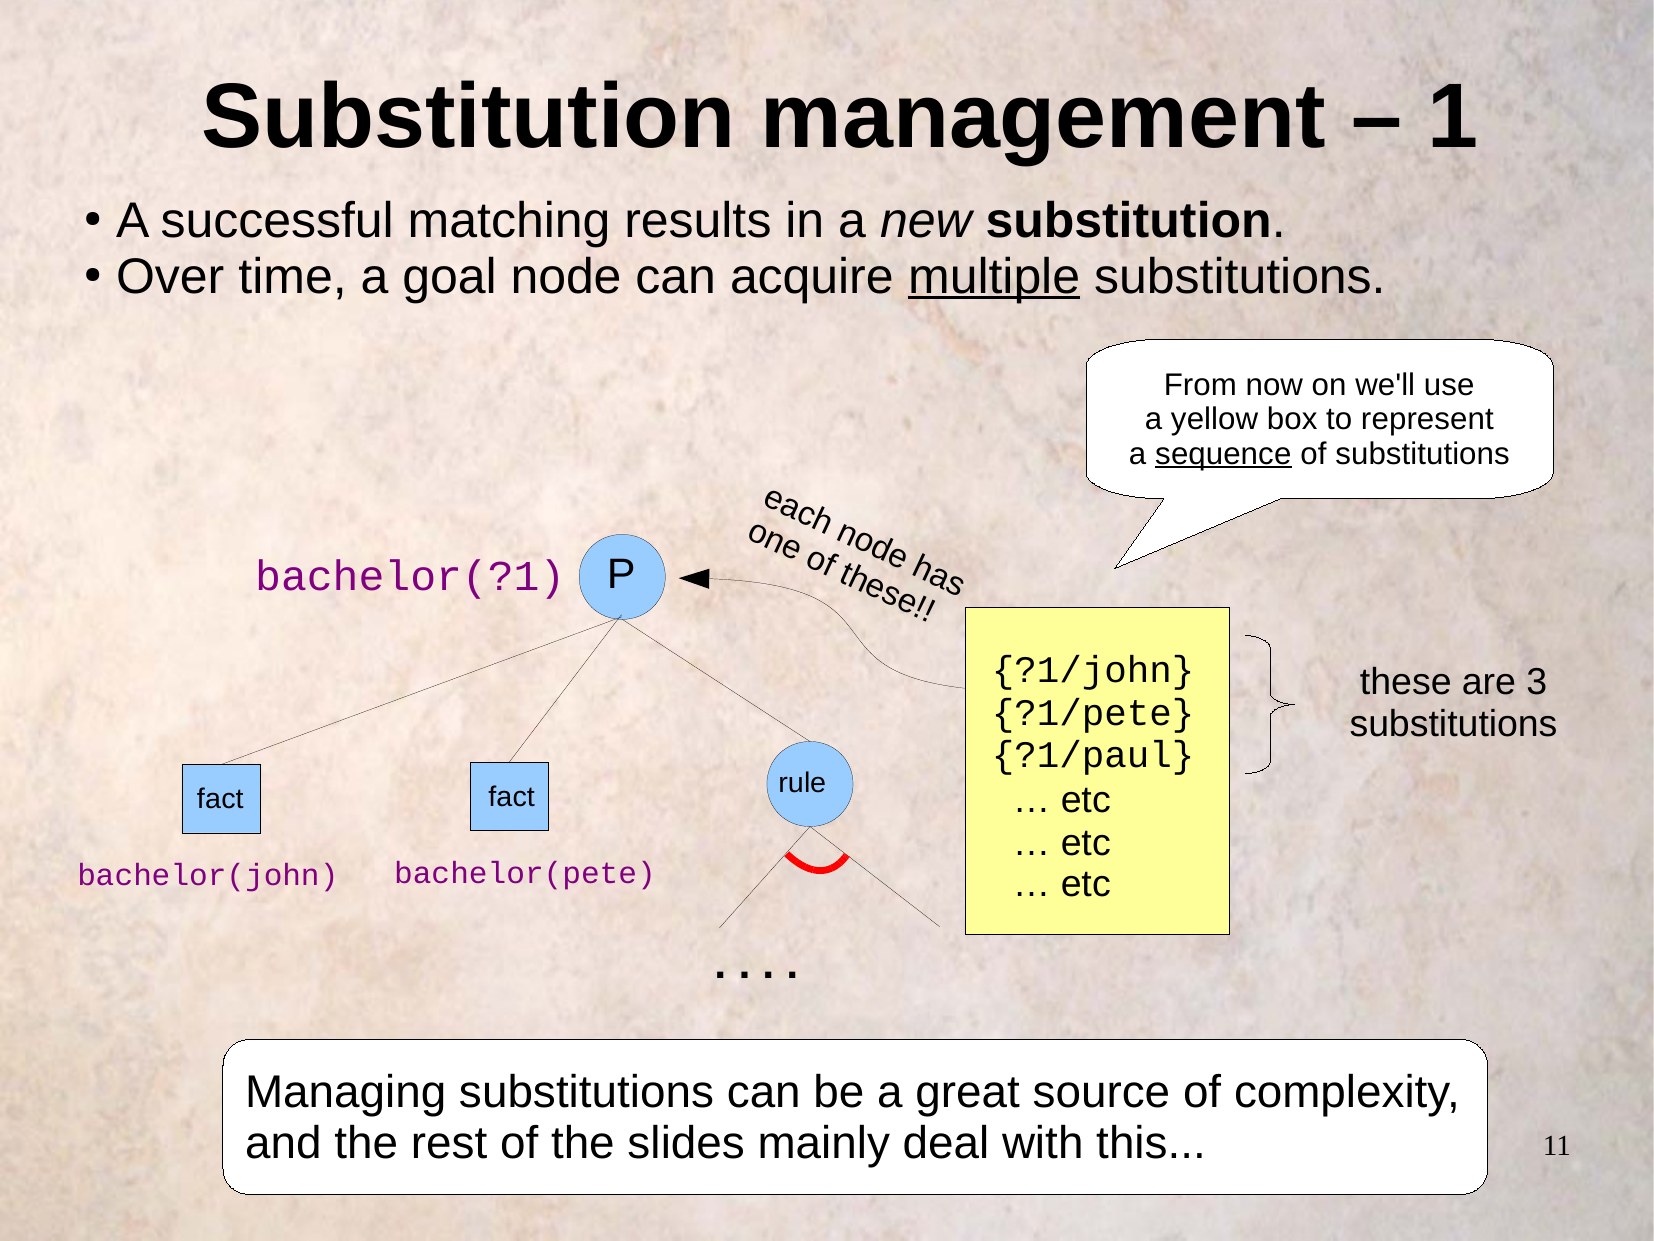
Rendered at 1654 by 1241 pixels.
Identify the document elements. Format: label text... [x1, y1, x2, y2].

text_box {?1/john} {?1/pete} {?1/paul} … etc … etc … etc [977, 643, 1240, 905]
text_box each node has one of these!! [725, 464, 1009, 660]
picture [0, 0, 1654, 1241]
text_box these are 3 substitutions [1334, 653, 1573, 753]
title Substitution management – 1 [153, 52, 1529, 178]
text_box From now on we'll use a yellow box to represent a sequence of substitutions [1086, 339, 1554, 569]
chart [45, 330, 965, 1037]
text_box [980, 607, 1230, 643]
text_box [965, 650, 1230, 935]
text_box Managing substitutions can be a great source of complexity, and the rest of the slides mainly deal with this... [222, 1039, 1488, 1195]
text_box A successful matching results in a new substitution. Over time, a goal node can acquire multiple substitutions. [69, 185, 1411, 314]
